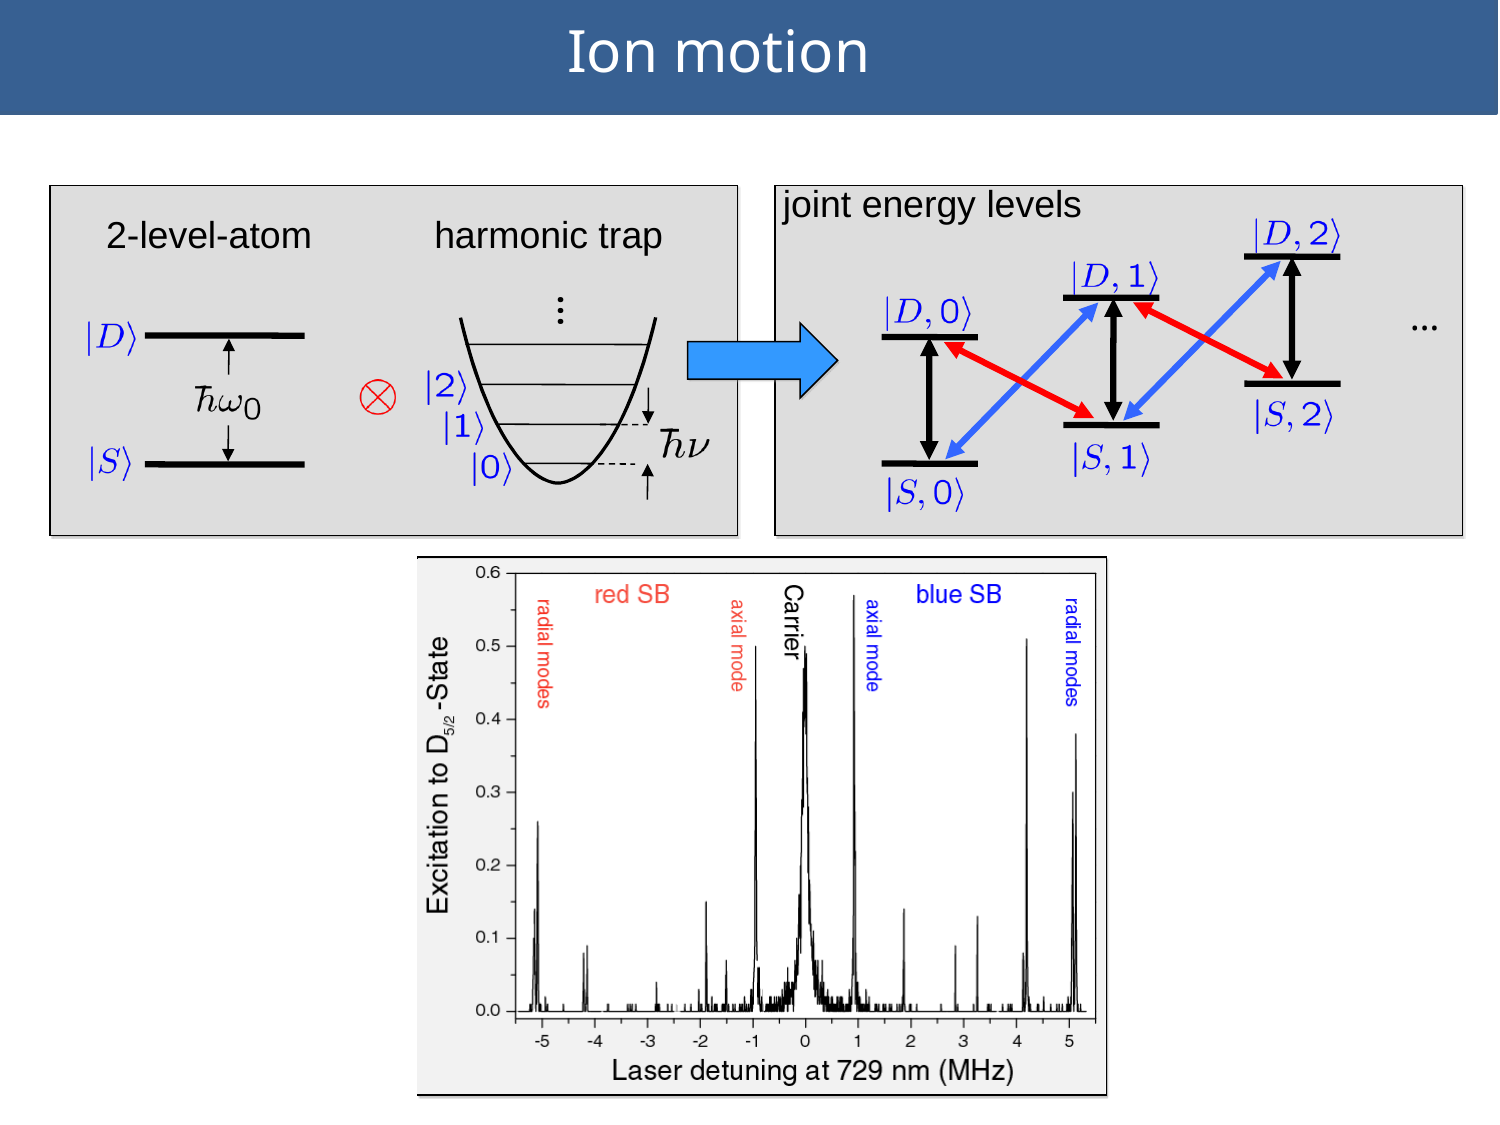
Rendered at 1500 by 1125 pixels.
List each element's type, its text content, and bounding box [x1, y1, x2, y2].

picture [193, 384, 261, 420]
picture [445, 411, 483, 446]
text_box … [513, 279, 579, 344]
picture [87, 321, 136, 356]
text_box [417, 557, 1107, 1096]
picture [888, 477, 963, 512]
picture [658, 426, 711, 458]
text_box 2-level-atom [91, 203, 327, 264]
picture [1072, 261, 1158, 296]
text_box harmonic trap [419, 203, 679, 264]
picture [1256, 399, 1332, 434]
picture [1254, 218, 1340, 253]
picture [417, 559, 1106, 1094]
text_box [49, 185, 1463, 536]
text_box … [1395, 285, 1455, 346]
picture [357, 379, 396, 417]
list Ion motion [156, 12, 1282, 105]
picture [427, 370, 466, 405]
picture [473, 452, 511, 486]
picture [885, 296, 971, 331]
text_box joint energy levels [768, 172, 1112, 233]
picture [90, 446, 131, 481]
picture [1074, 442, 1149, 477]
